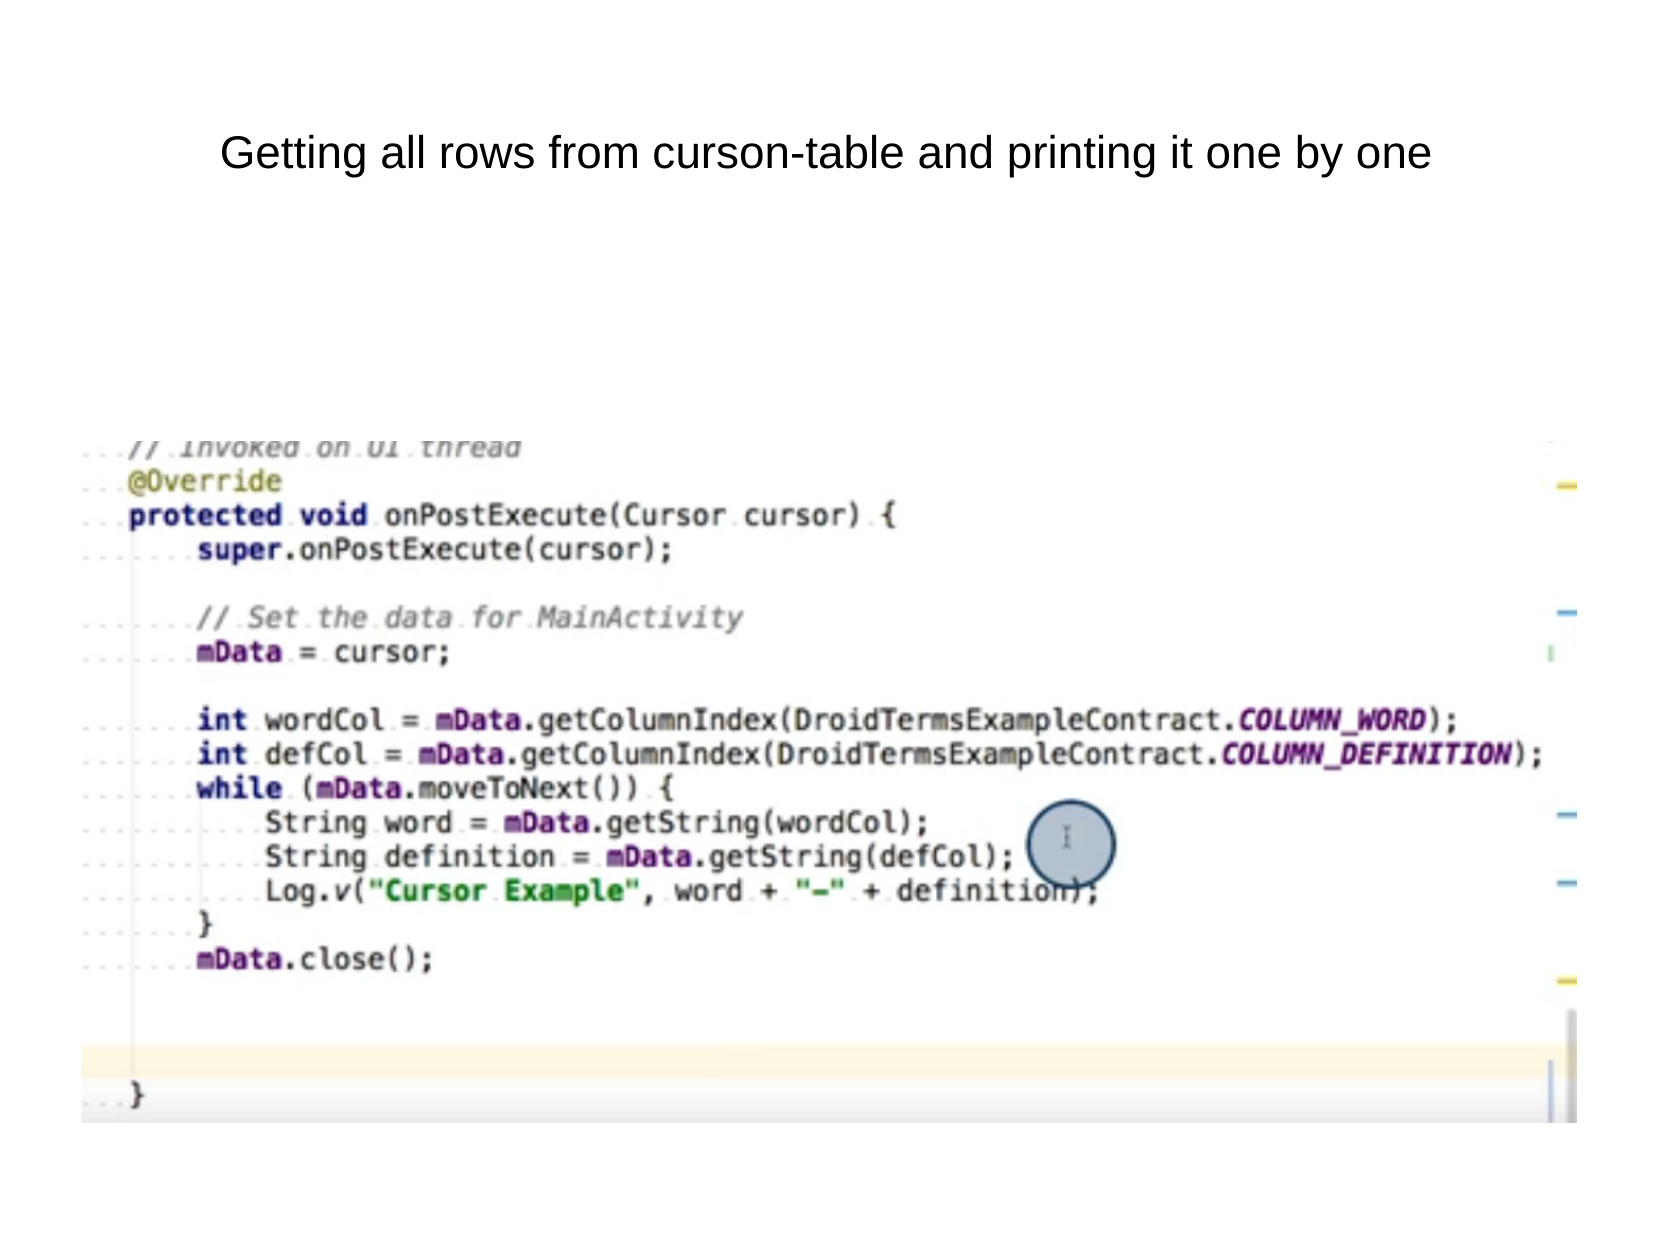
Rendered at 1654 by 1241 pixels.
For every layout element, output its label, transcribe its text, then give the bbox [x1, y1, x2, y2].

title Getting all rows from curson-table and printing it one by one [82, 49, 1571, 257]
picture [81, 441, 1577, 1123]
